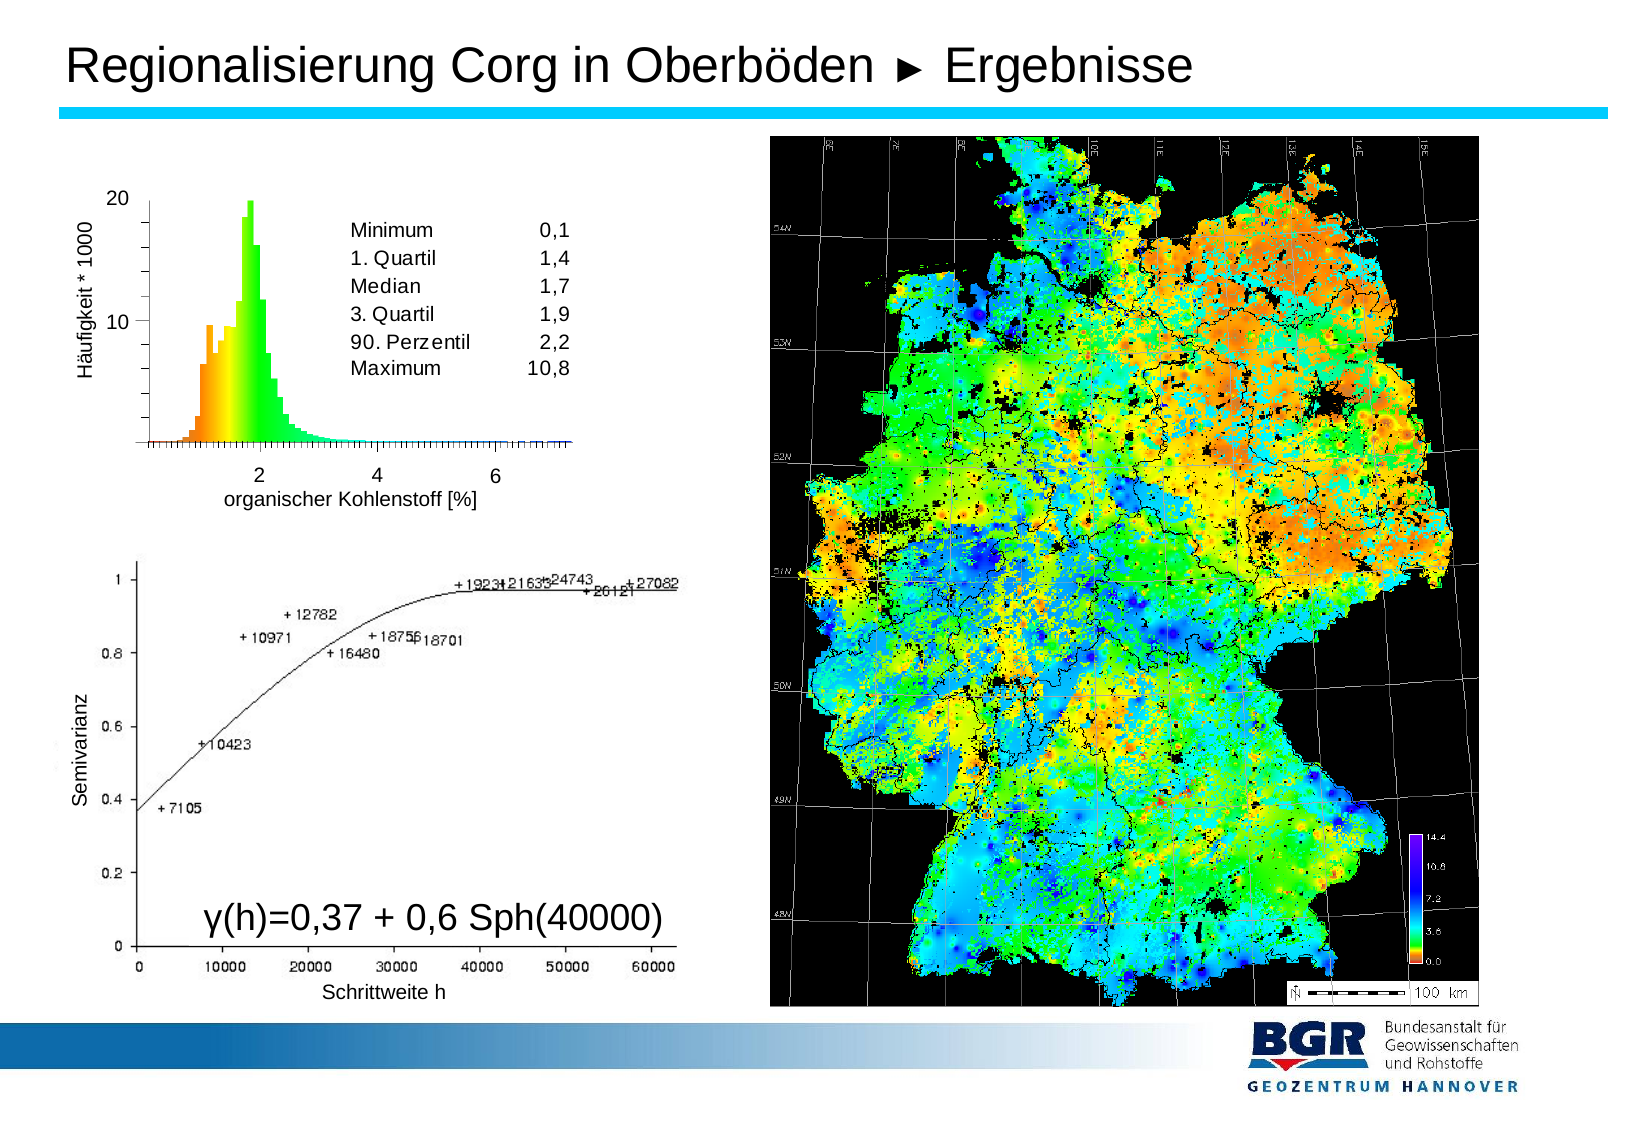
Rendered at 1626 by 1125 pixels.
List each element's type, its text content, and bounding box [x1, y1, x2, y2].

text_box 20 [91, 177, 144, 218]
text_box Regionalisierung Corg in Oberböden ► Ergebnisse [50, 24, 1223, 101]
chart [348, 218, 770, 465]
text_box 2 [238, 454, 280, 478]
text_box γ(h)=0,37 + 0,6 Sph(40000) [188, 885, 679, 946]
picture [112, 177, 585, 453]
text_box 6 [475, 465, 517, 495]
text_box Häufigkeit * 1000 [63, 206, 104, 395]
picture [770, 136, 1479, 1007]
text_box Regionalisierung mit IDW [750, 944, 1251, 1010]
text_box Schrittweite h [307, 971, 461, 1012]
picture [53, 543, 703, 999]
text_box 4 [356, 465, 399, 478]
text_box 10 [104, 301, 144, 342]
picture [0, 1016, 1590, 1100]
text_box Semivarianz [58, 679, 99, 823]
text_box organischer Kohlenstoff [%] [209, 478, 493, 519]
